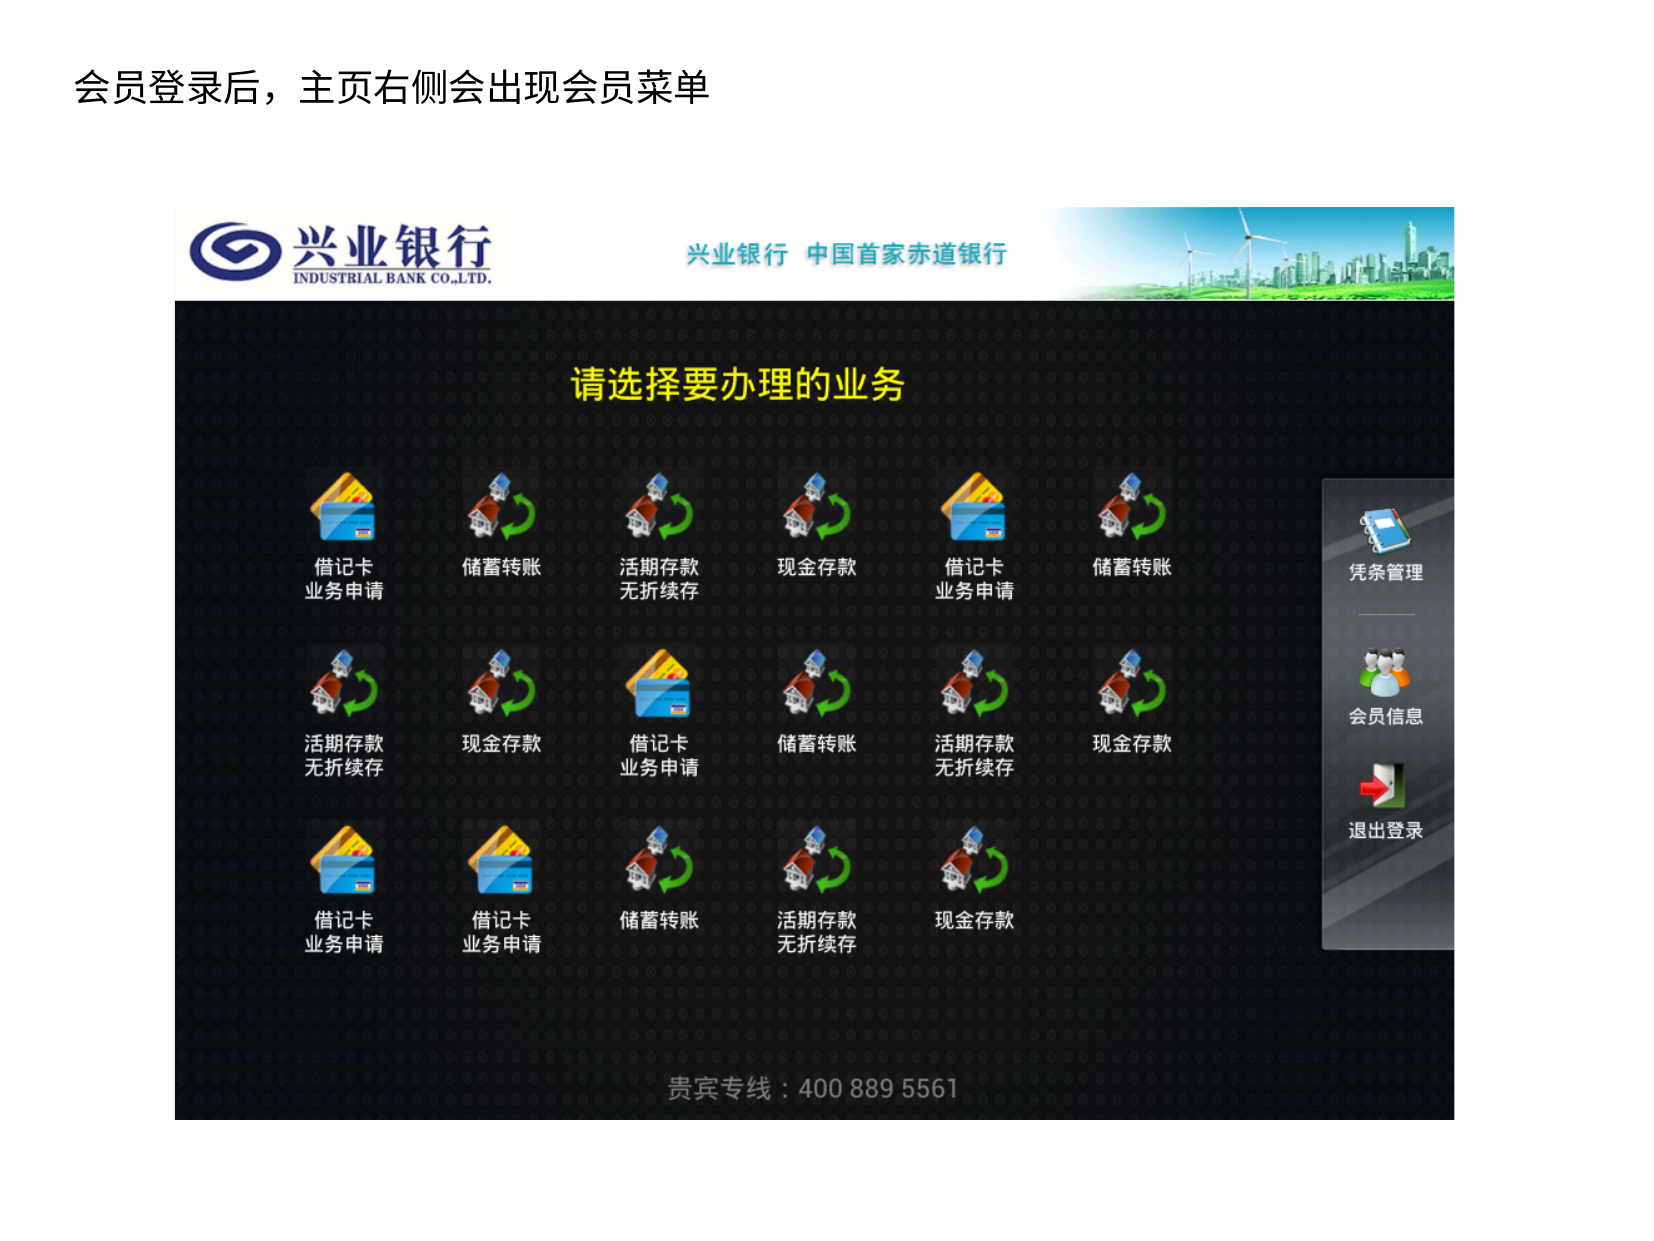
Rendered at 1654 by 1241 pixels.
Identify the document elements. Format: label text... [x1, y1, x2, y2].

text_box 会员登录后，主页右侧会出现会员菜单 [59, 60, 727, 119]
picture [174, 207, 1455, 1120]
